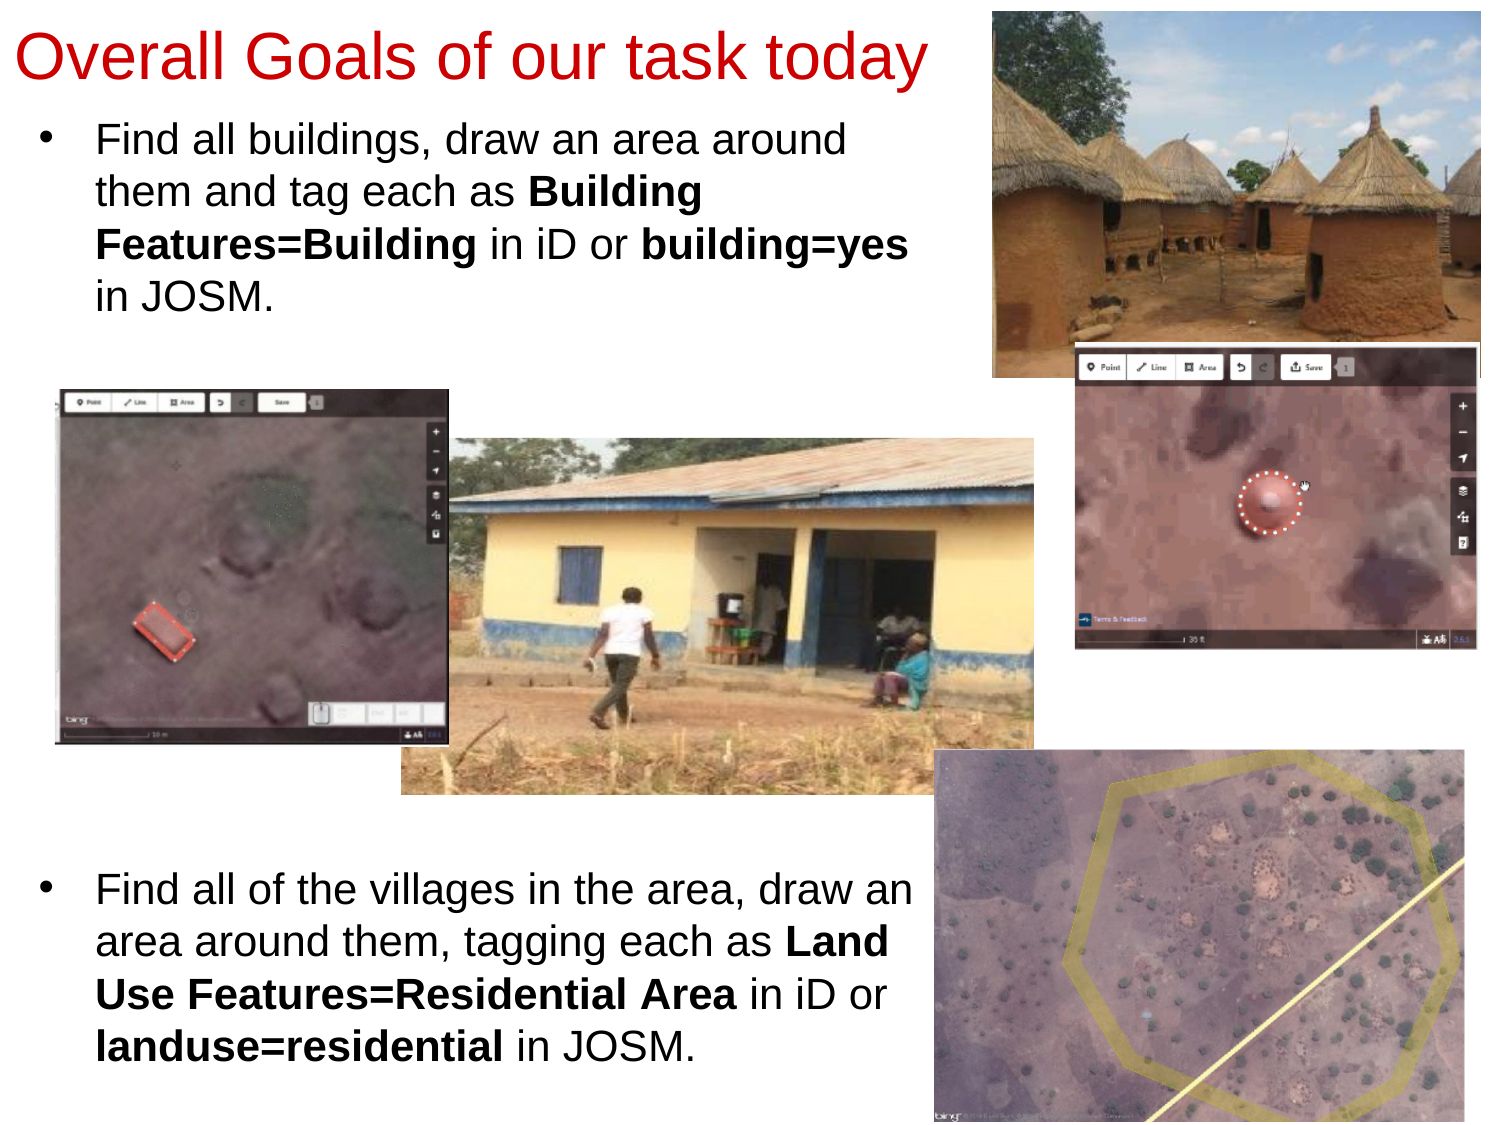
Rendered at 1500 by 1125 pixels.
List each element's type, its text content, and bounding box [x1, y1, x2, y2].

picture [934, 436, 1465, 1122]
text_box Overall Goals of our task today [0, 14, 993, 160]
text_box Find all buildings, draw an area around them and tag each as Building Features=Building in iD or building=yes in JOSM. Find all of the villages in the area, draw an area around them, tagging each as Land Use Features=Residential Area in iD or landuse=residential in JOSM. [23, 160, 969, 1125]
picture [54, 389, 449, 748]
picture [992, 11, 1481, 650]
